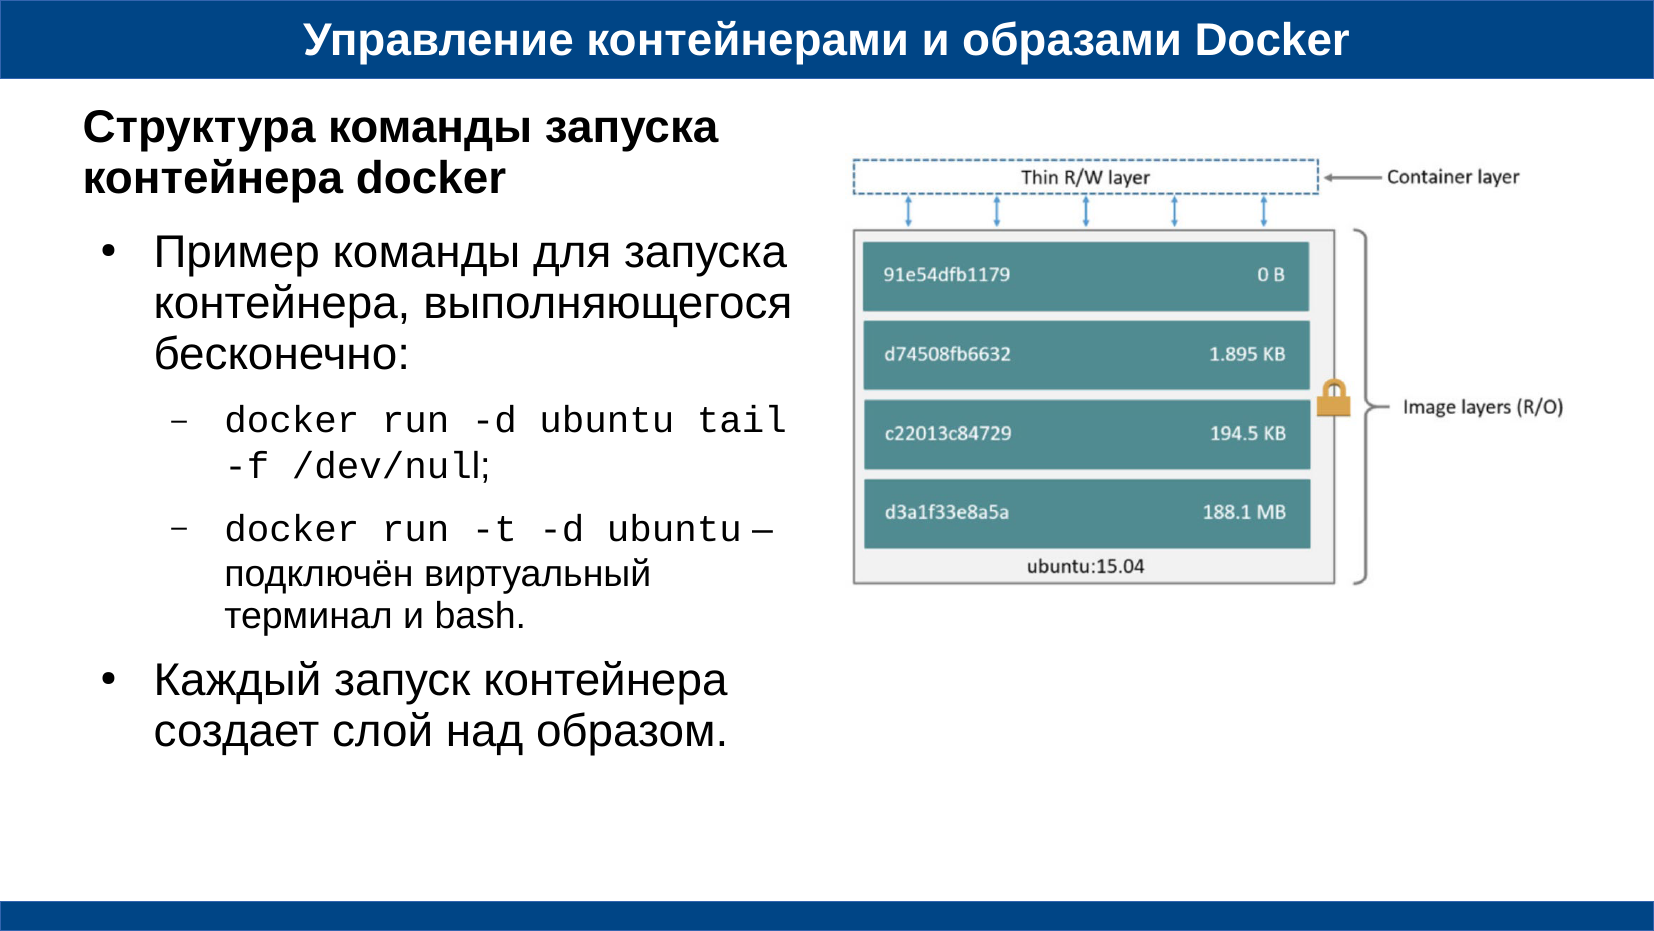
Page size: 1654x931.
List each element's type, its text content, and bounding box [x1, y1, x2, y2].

picture [845, 101, 1572, 641]
list Структура команды запуска контейнера docker Пример команды для запуска контейнера, выполняющегося бесконечно: docker run -d ubuntu tail -f /dev/null; docker run -t -d ubuntu – подключён виртуальный терминал и bash. Каждый запуск контейнера создает слой над образом. [82, 101, 809, 811]
title Управление контейнерами и образами Docker [0, 0, 1654, 79]
